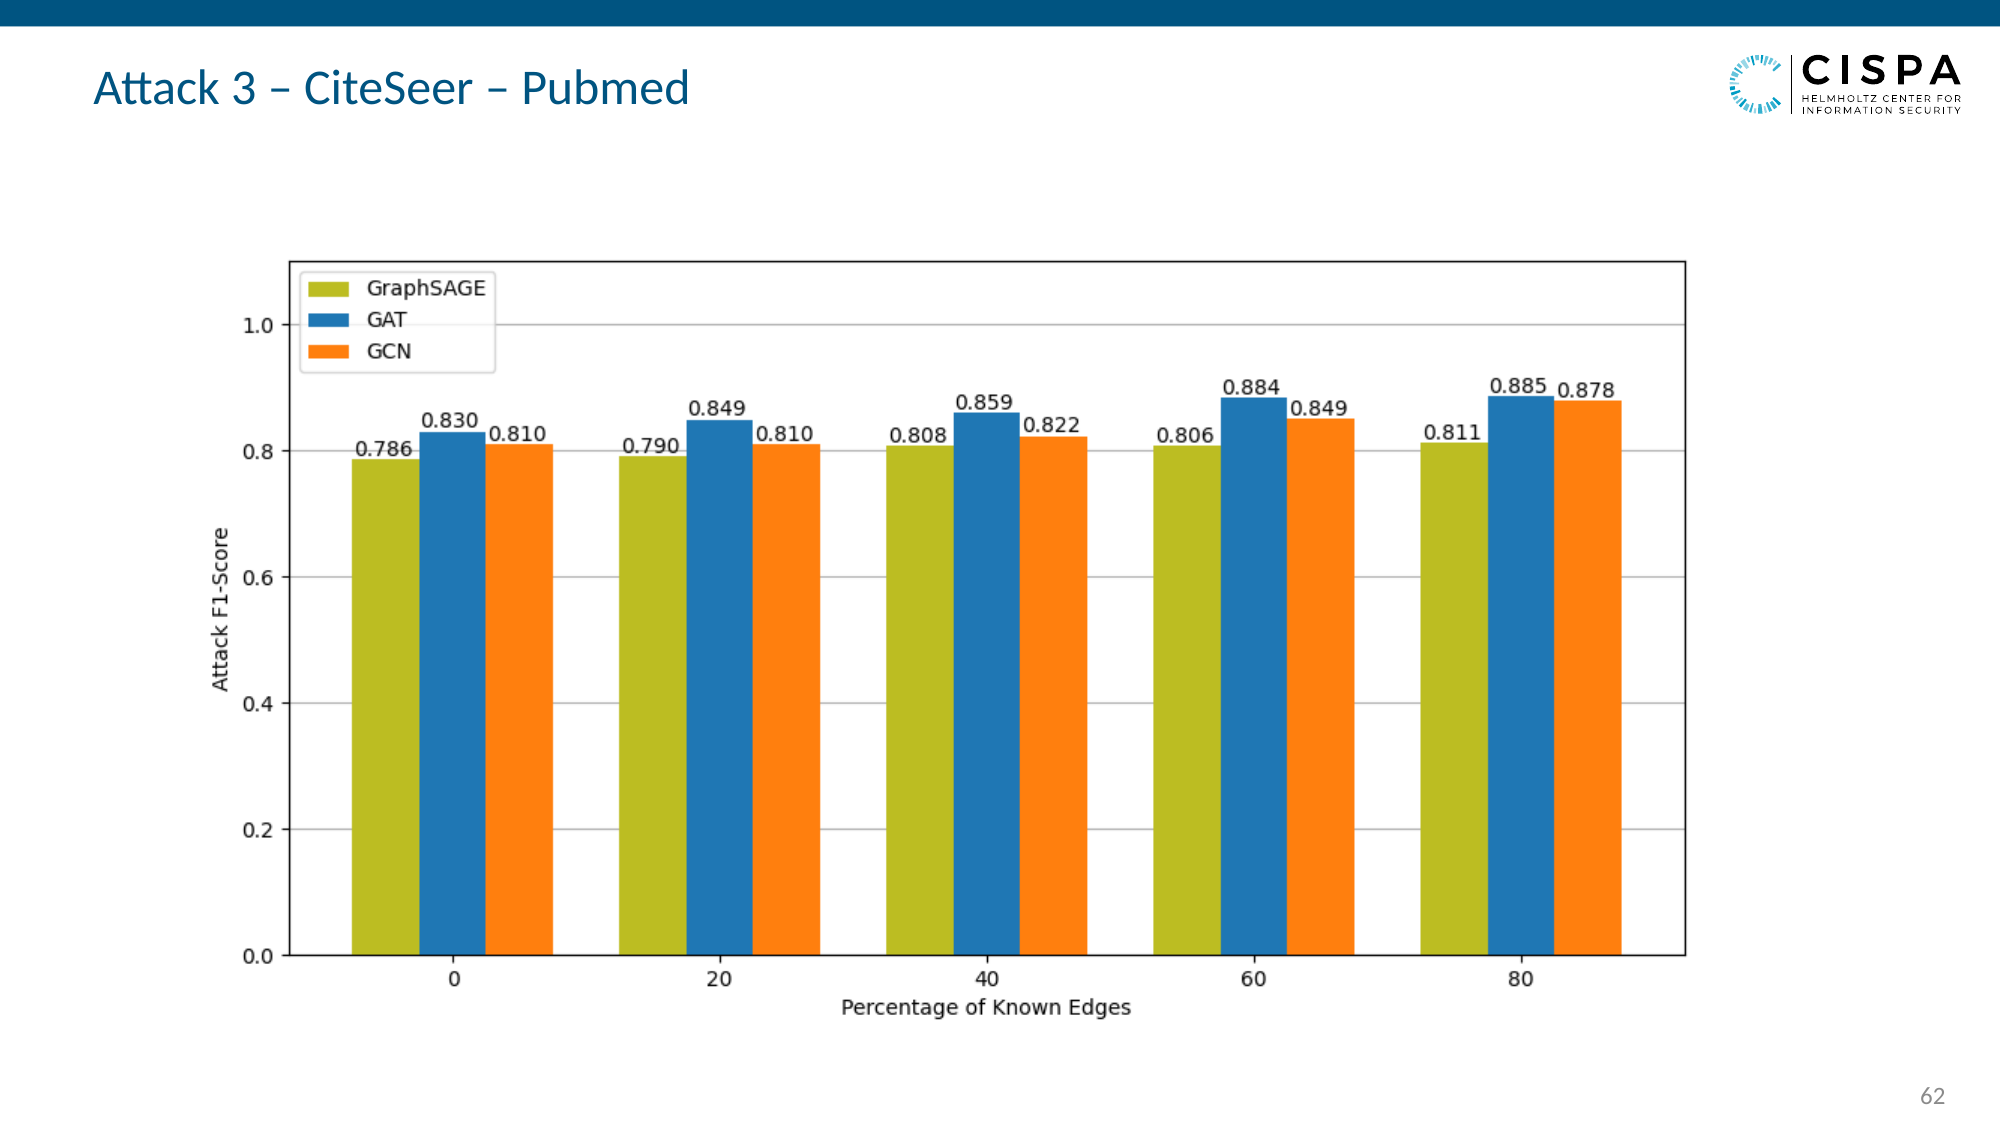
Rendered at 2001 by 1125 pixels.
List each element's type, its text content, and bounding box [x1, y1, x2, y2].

picture [64, 153, 1865, 1054]
slide_number <number> [1870, 1065, 1961, 1125]
title Attack 3 – CiteSeer – Pubmed [78, 38, 1699, 131]
